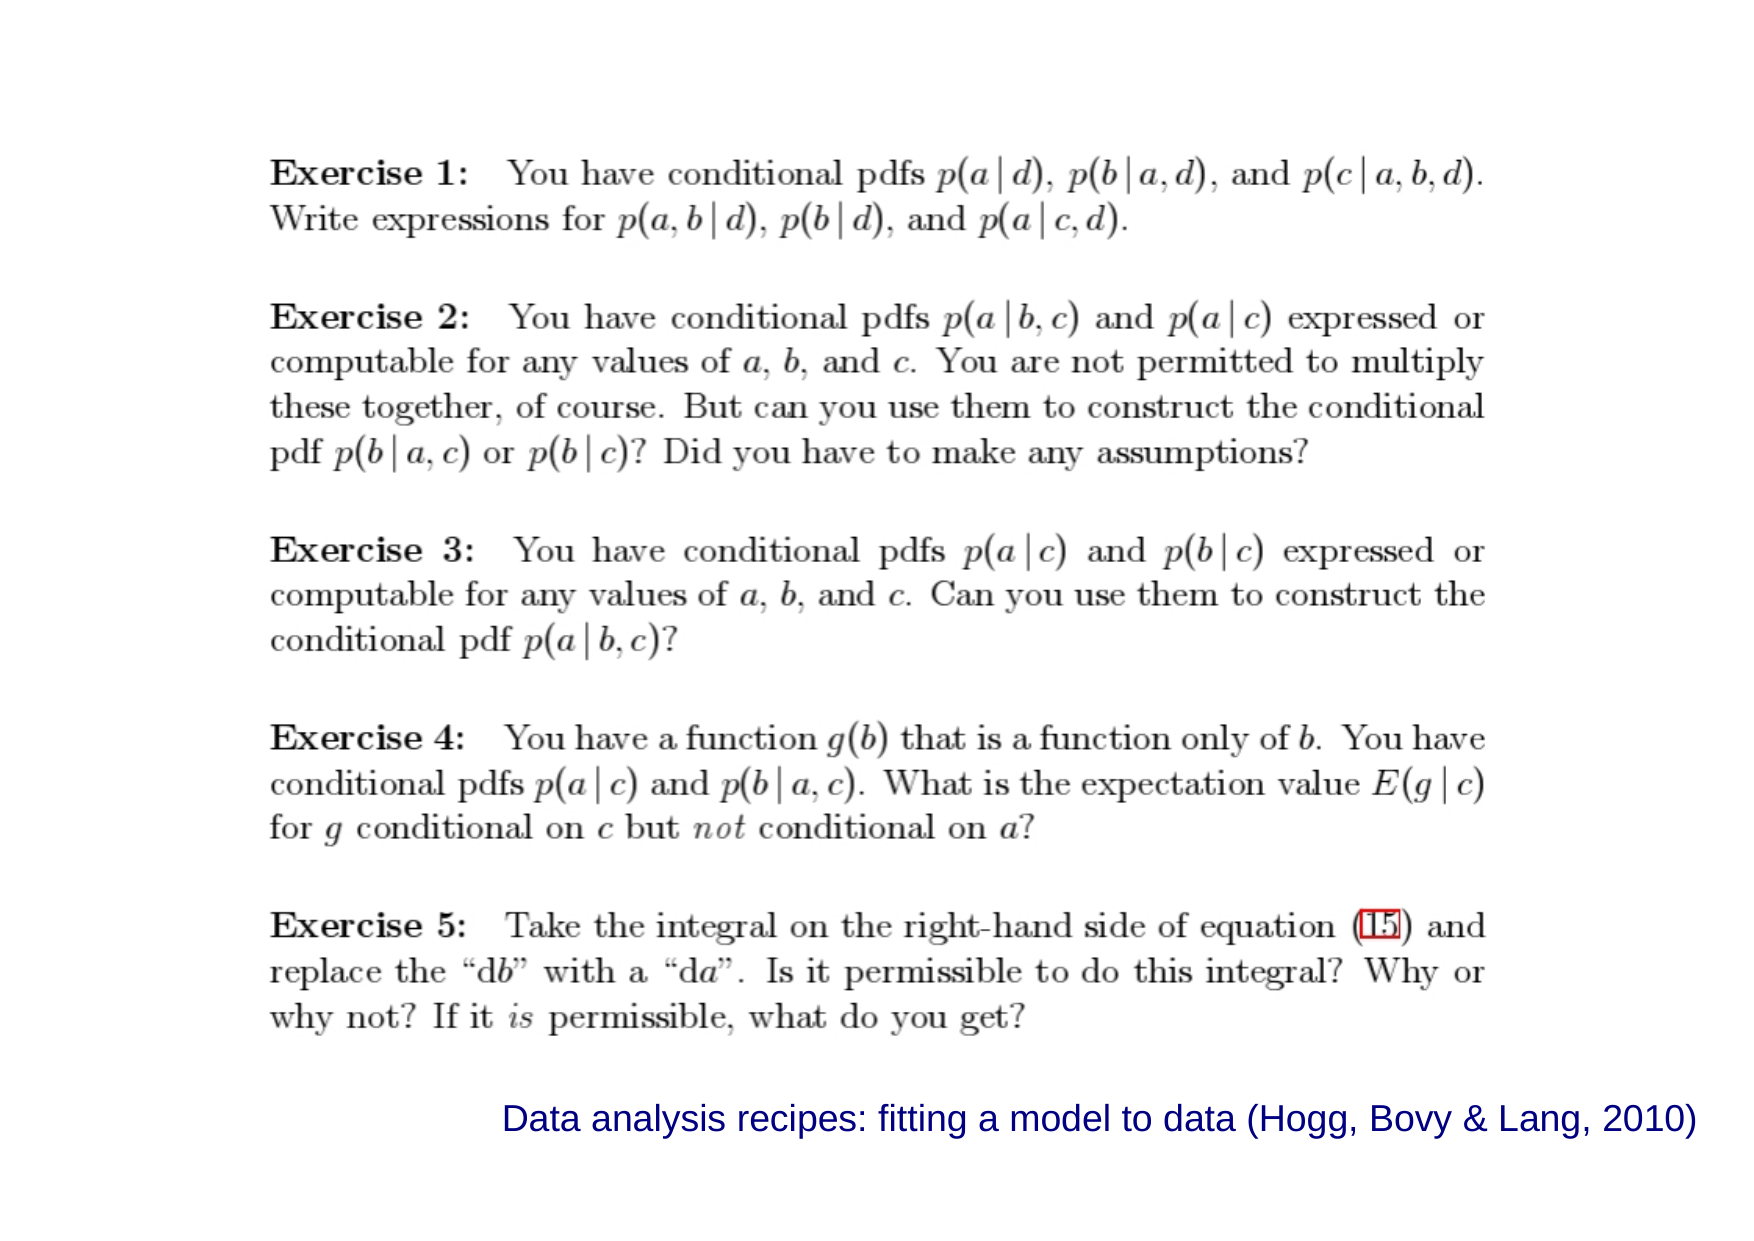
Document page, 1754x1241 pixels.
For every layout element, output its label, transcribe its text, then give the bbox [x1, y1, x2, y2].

text_box Data analysis recipes: fitting a model to data (Hogg, Bovy & Lang, 2010) [487, 1089, 1713, 1147]
picture [212, 124, 1557, 1122]
